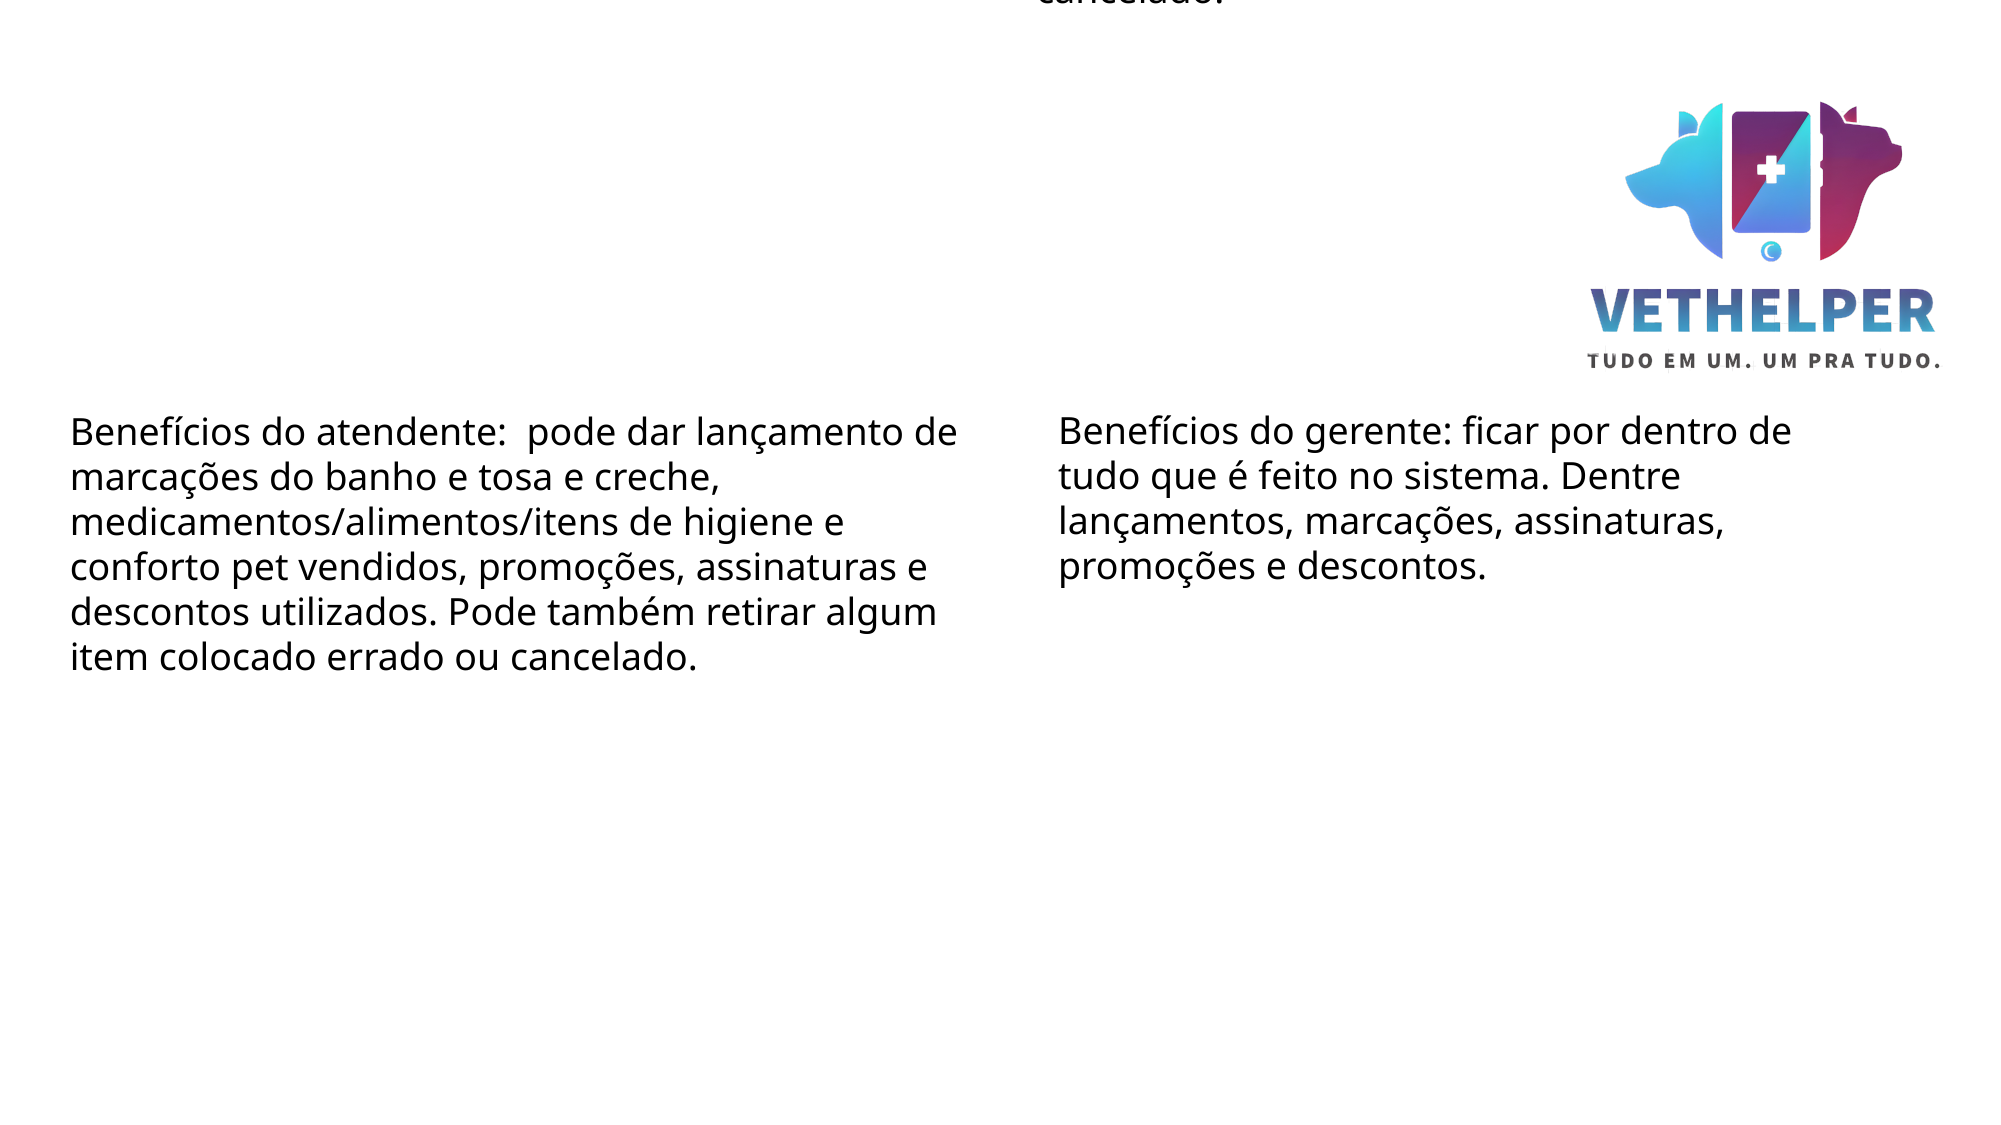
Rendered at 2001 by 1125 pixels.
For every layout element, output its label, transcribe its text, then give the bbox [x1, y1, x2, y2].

text_box Benefícios do médico veterinário: o médico pode cadastrar animais, marcar consultas, adicionar vacinações, colocar datas de exames/cirurgias, anexar resultados de exames e cirurgias, medicamentos lançados em horário de plantão (ou seja, em horário em que a pet shop esteja fechada, pois não haverá atendente para lançar o medicamento). Pode também retirar algum item colocado errado ou cancelado. [1021, 0, 1888, 69]
picture [1583, 90, 1943, 378]
text_box Benefícios do atendente: pode dar lançamento de marcações do banho e tosa e creche, medicamentos/alimentos/itens de higiene e conforto pet vendidos, promoções, assinaturas e descontos utilizados. Pode também retirar algum item colocado errado ou cancelado. [54, 400, 1022, 735]
text_box Benefícios do gerente: ficar por dentro de tudo que é feito no sistema. Dentre lançamentos, marcações, assinaturas, promoções e descontos. [1043, 399, 1863, 597]
